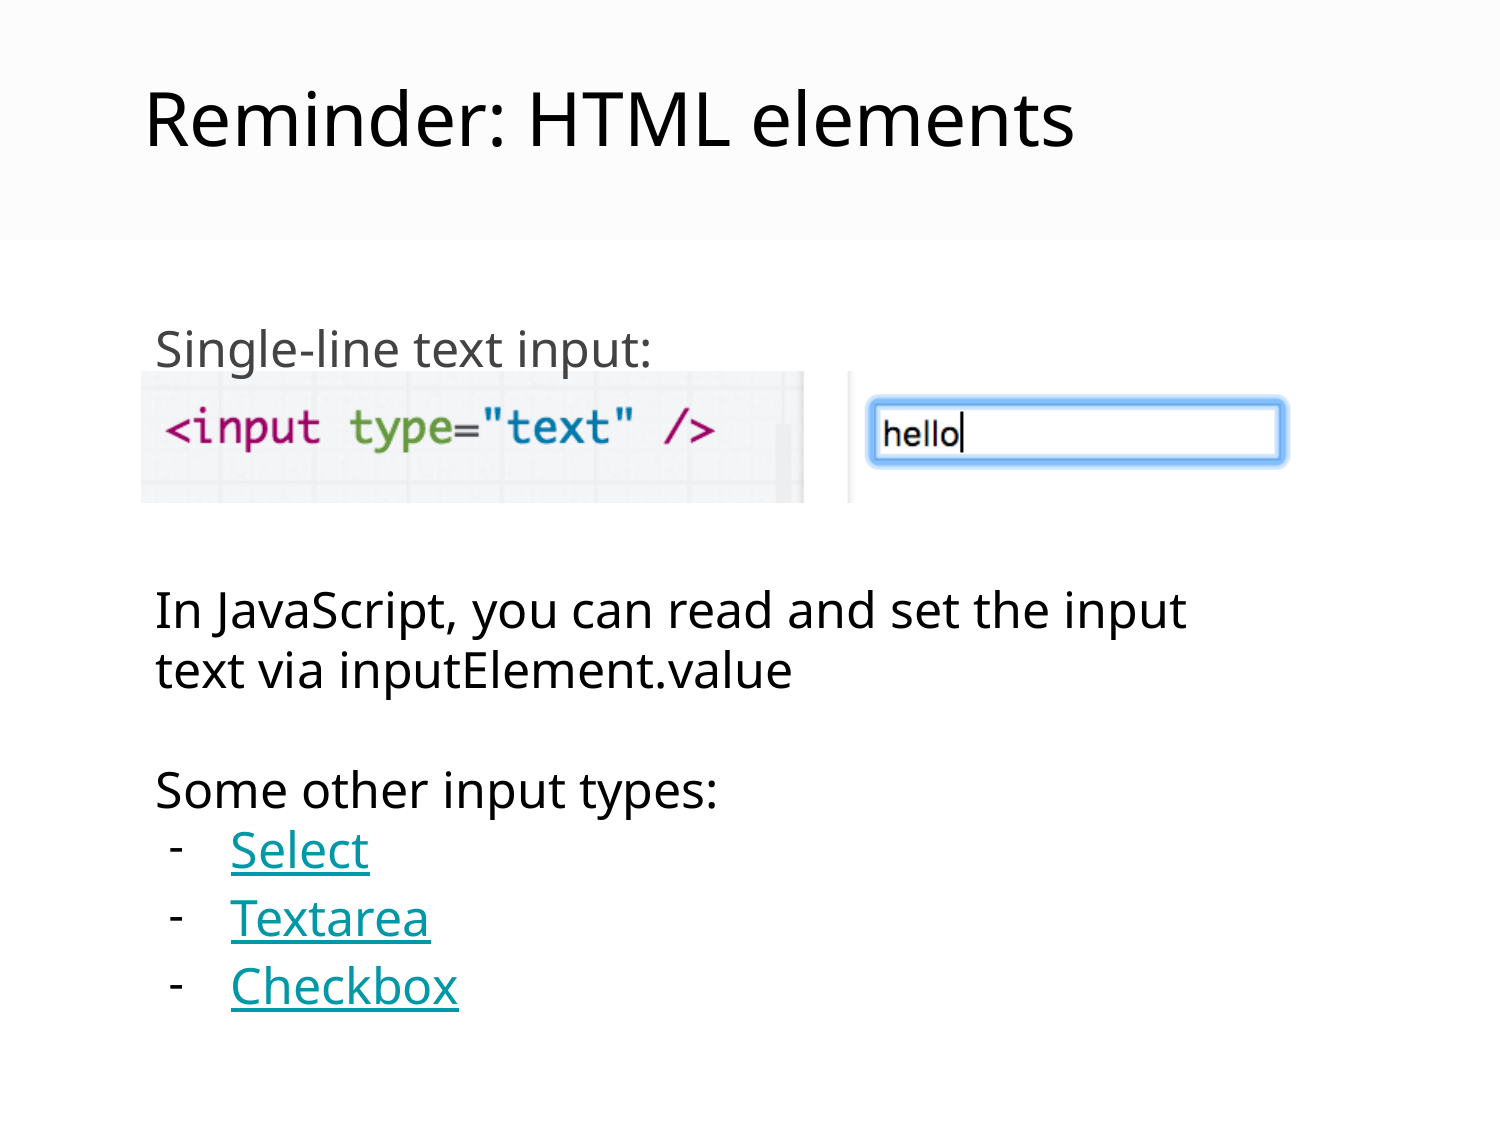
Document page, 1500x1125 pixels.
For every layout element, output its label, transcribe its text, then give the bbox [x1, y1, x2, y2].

title Reminder: HTML elements [128, 56, 1372, 183]
list Single-line text input: [140, 293, 1385, 404]
picture [141, 404, 1339, 503]
text_box In JavaScript, you can read and set the input text via inputElement.value Some other input types: Select Textarea Checkbox [140, 563, 1278, 1066]
